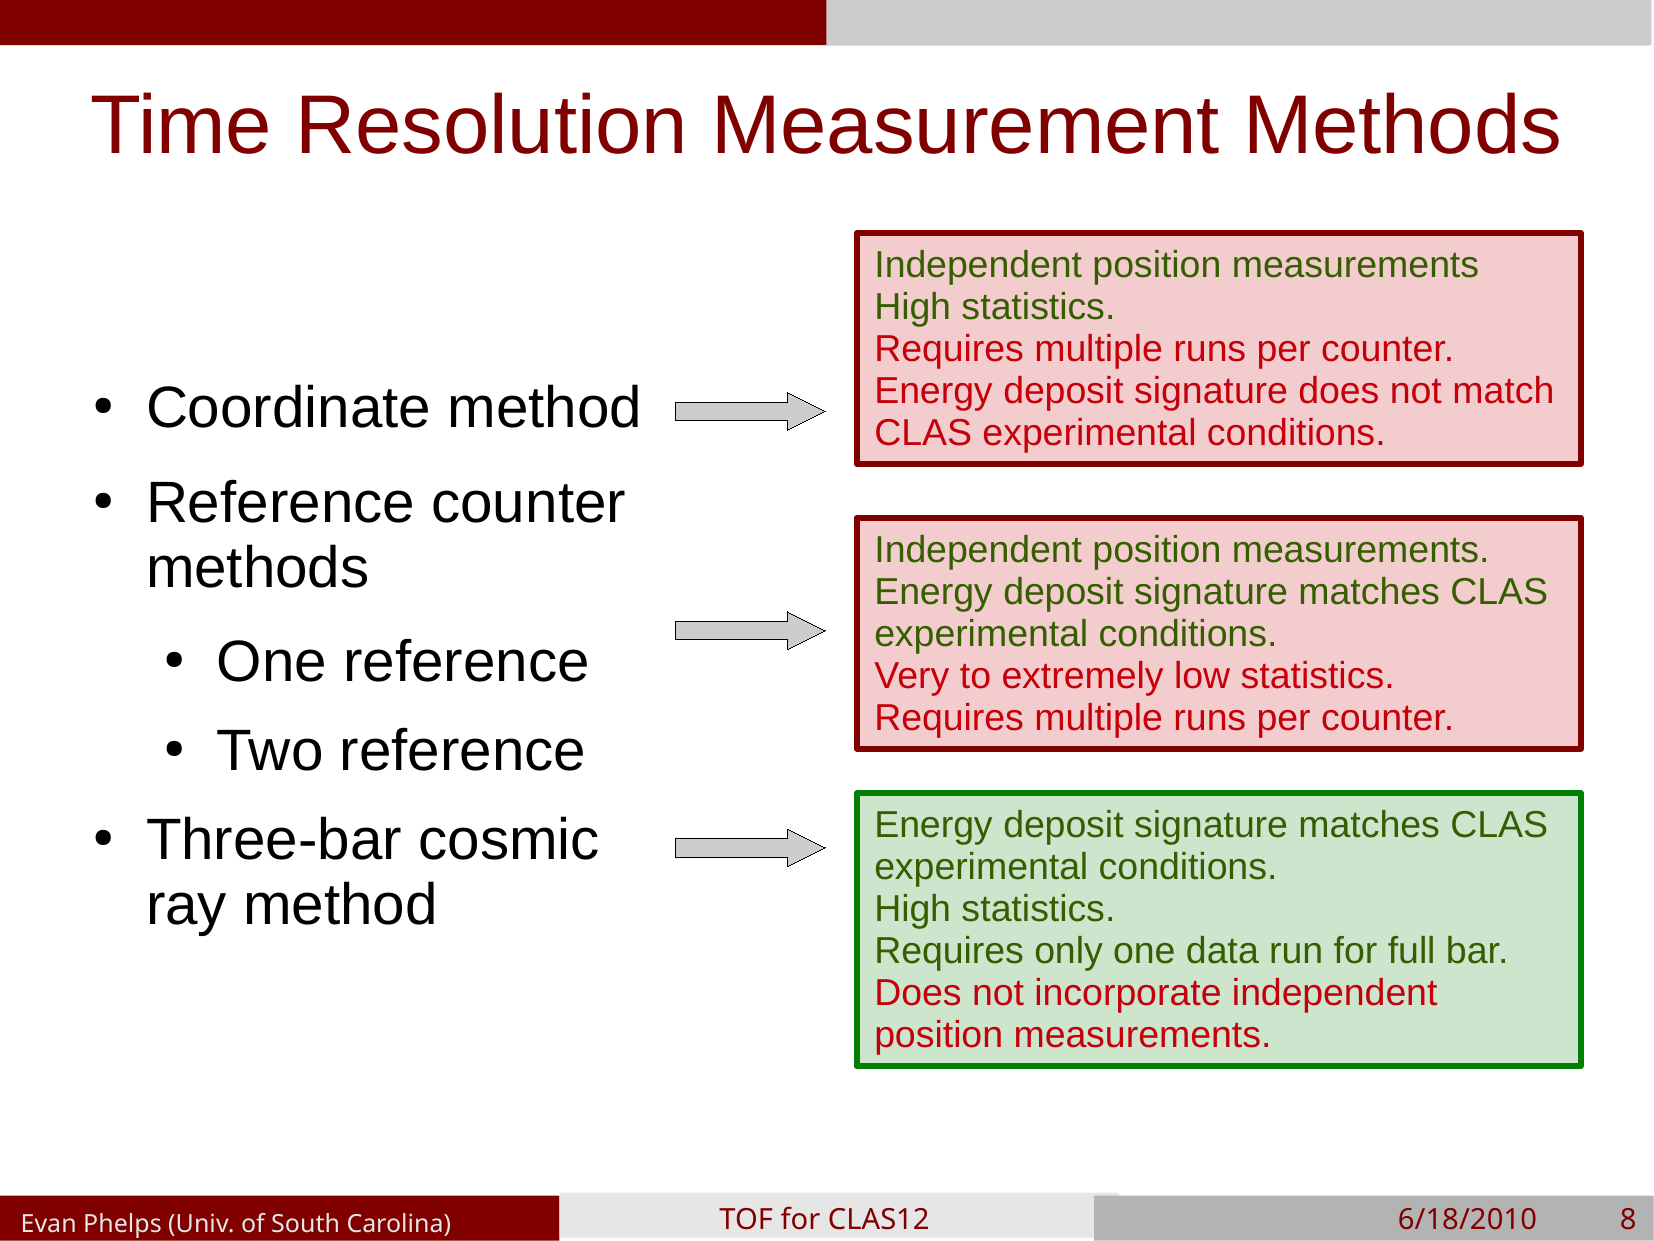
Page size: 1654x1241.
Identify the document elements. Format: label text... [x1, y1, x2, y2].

text_box Independent position measurements. Energy deposit signature matches CLAS experimental conditions. Very to extremely low statistics. Requires multiple runs per counter. [856, 517, 1581, 749]
text_box [675, 829, 826, 867]
list Coordinate method Reference counter methods One reference Two reference Three-bar cosmic ray method [75, 375, 676, 948]
text_box [675, 392, 826, 431]
text_box Energy deposit signature matches CLAS experimental conditions. High statistics. Requires only one data run for full bar. Does not incorporate independent position measurements. [856, 793, 1581, 1067]
text_box [675, 611, 826, 650]
text_box Independent position measurements High statistics. Requires multiple runs per counter. Energy deposit signature does not match CLAS experimental conditions. [856, 232, 1581, 464]
title Time Resolution Measurement Methods [82, 55, 1571, 194]
